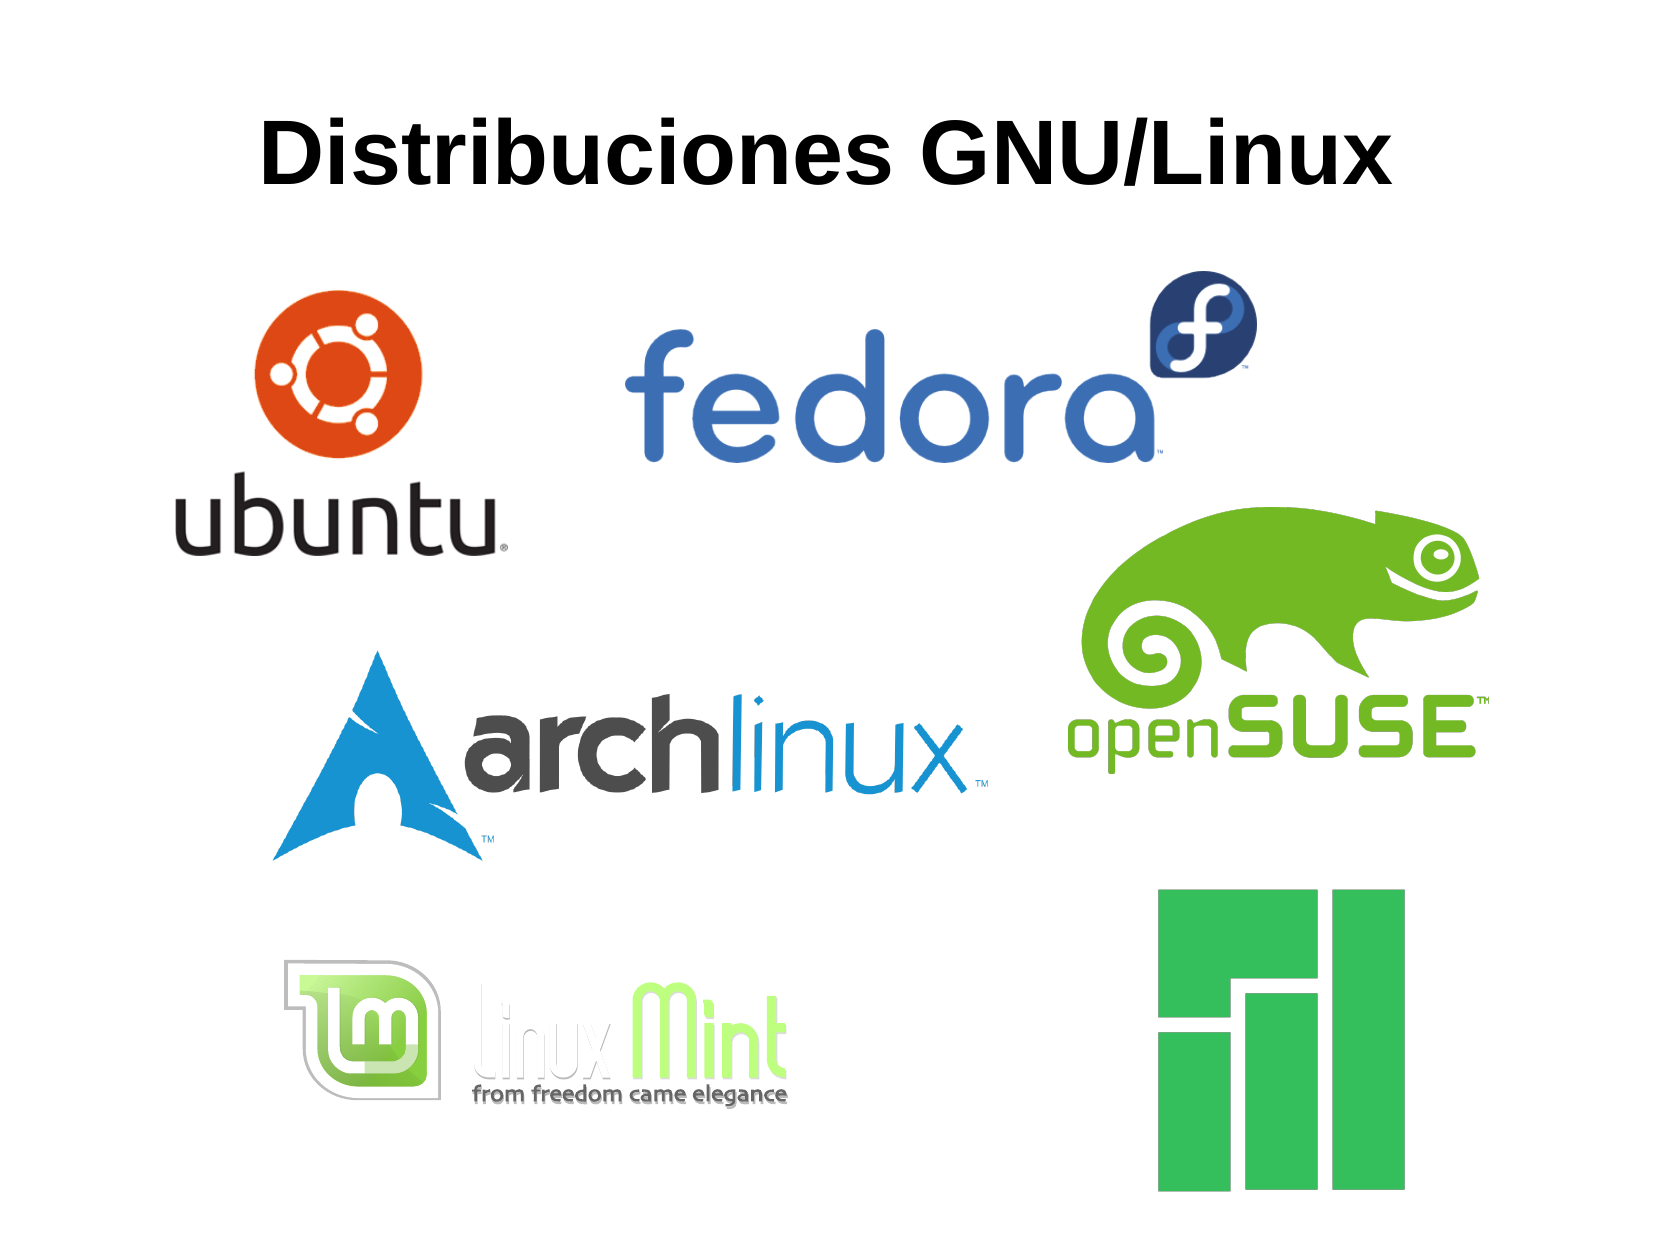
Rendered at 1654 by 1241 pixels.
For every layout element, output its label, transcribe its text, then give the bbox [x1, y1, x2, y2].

picture [271, 649, 988, 861]
picture [175, 290, 508, 556]
picture [1068, 507, 1489, 774]
picture [625, 271, 1257, 463]
picture [270, 951, 804, 1123]
picture [1106, 857, 1453, 1217]
title Distribuciones GNU/Linux [82, 49, 1571, 257]
